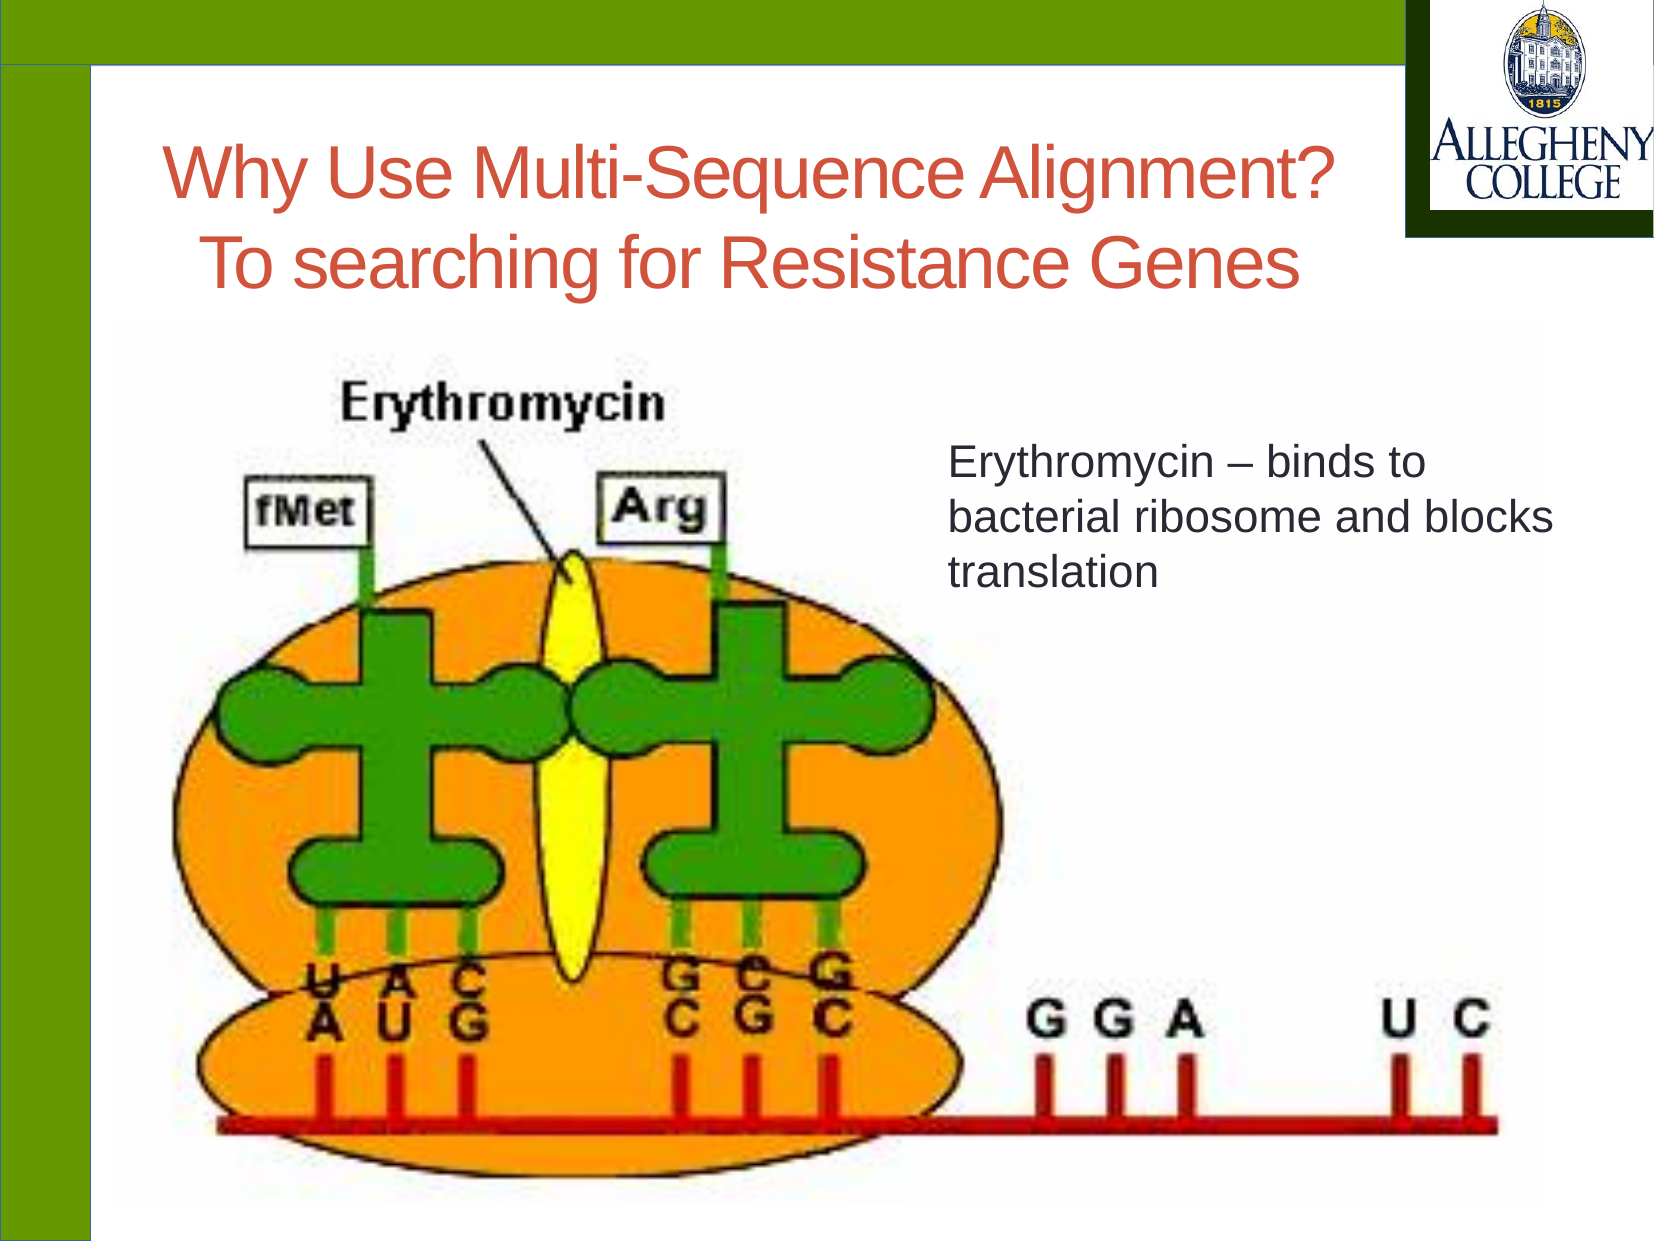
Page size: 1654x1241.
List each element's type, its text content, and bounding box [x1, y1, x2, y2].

picture [1430, 0, 1654, 210]
text_box Erythromycin – binds to bacterial ribosome and blocks translation [932, 423, 1624, 604]
picture [91, 324, 1571, 1207]
text_box [0, 0, 1654, 1241]
title Why Use Multi-Sequence Alignment? To searching for Resistance Genes [91, 96, 1495, 331]
